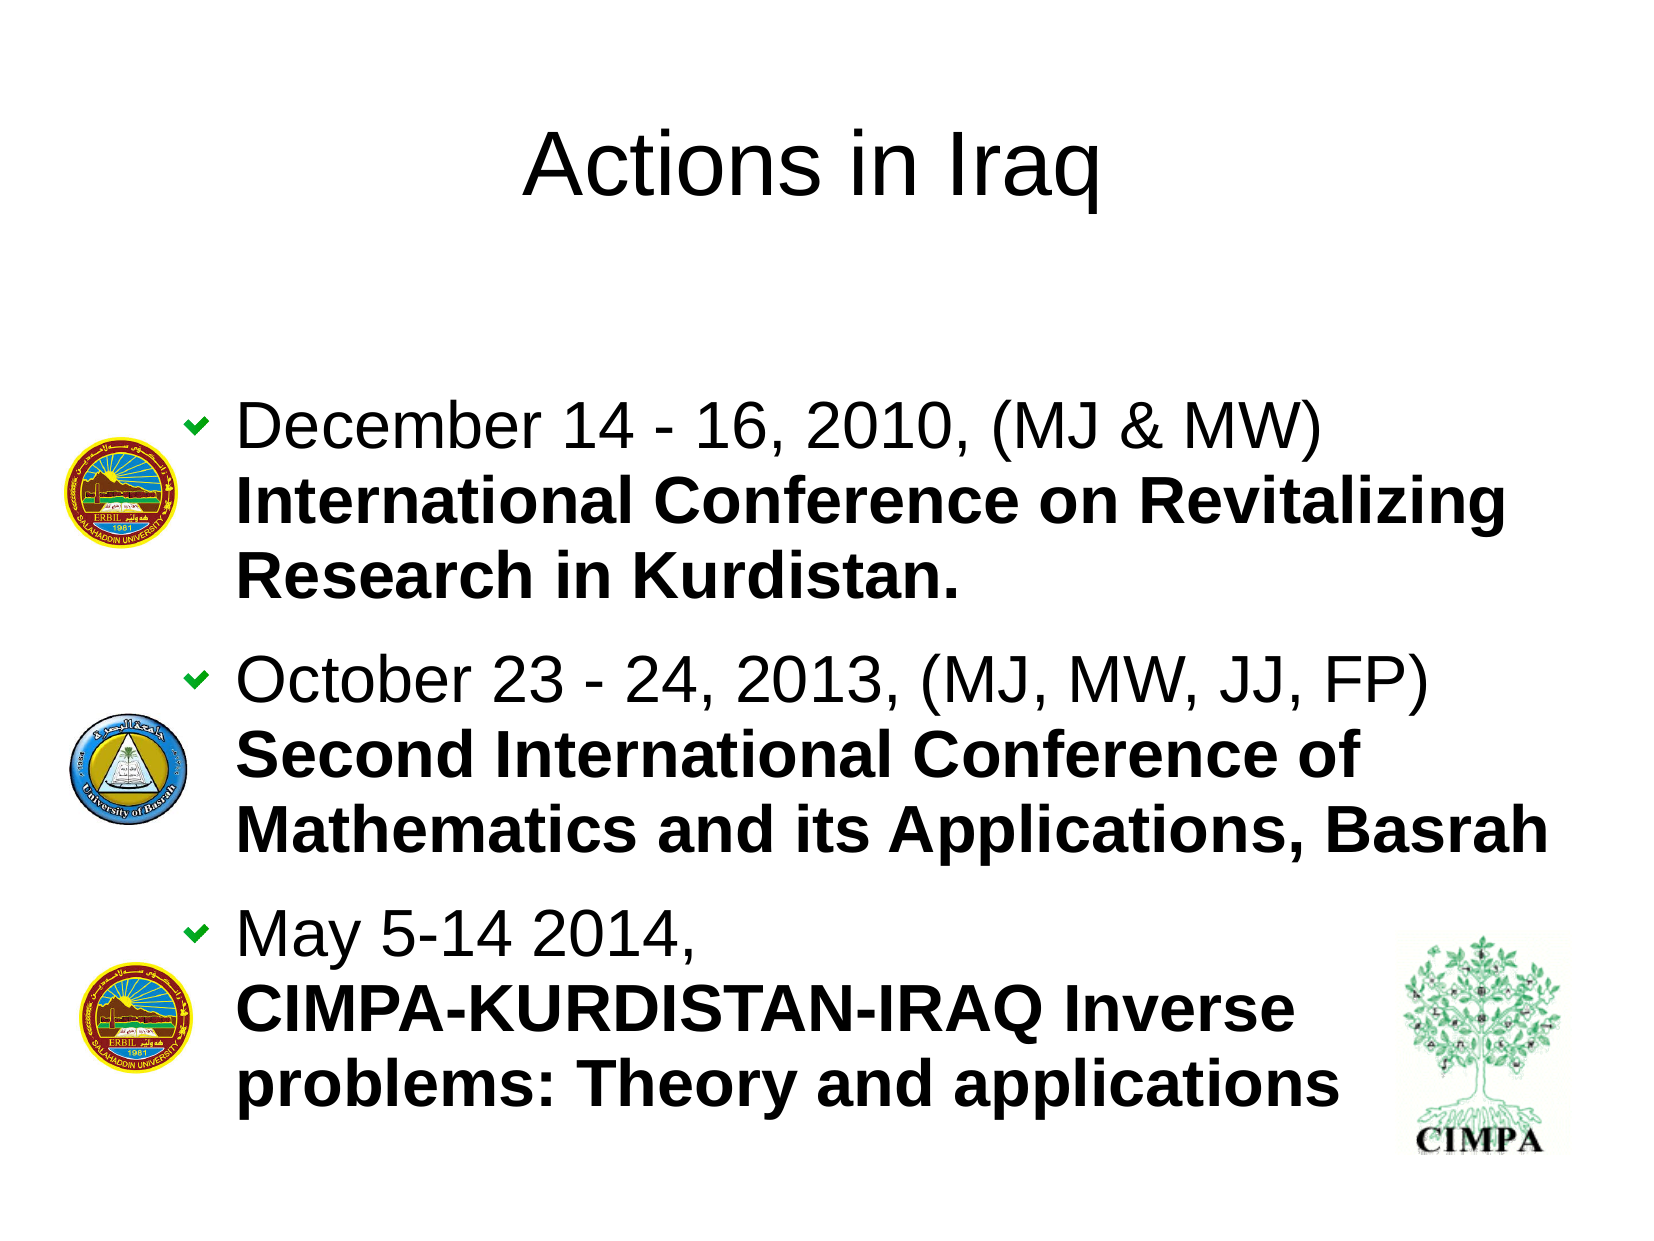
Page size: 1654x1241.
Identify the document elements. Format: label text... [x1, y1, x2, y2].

picture [61, 434, 181, 552]
picture [1395, 929, 1572, 1155]
picture [76, 959, 196, 1077]
list December 14 - 16, 2010, (MJ & MW) International Conference on Revitalizing Research in Kurdistan. October 23 - 24, 2013, (MJ, MW, JJ, FP) Second International Conference of Mathematics and its Applications, Basrah May 5-14 2014, CIMPA-KURDISTAN-IRAQ Inverse problems: Theory and applications [165, 180, 1576, 1201]
title Actions in Iraq [150, 60, 1478, 268]
picture [69, 713, 188, 826]
